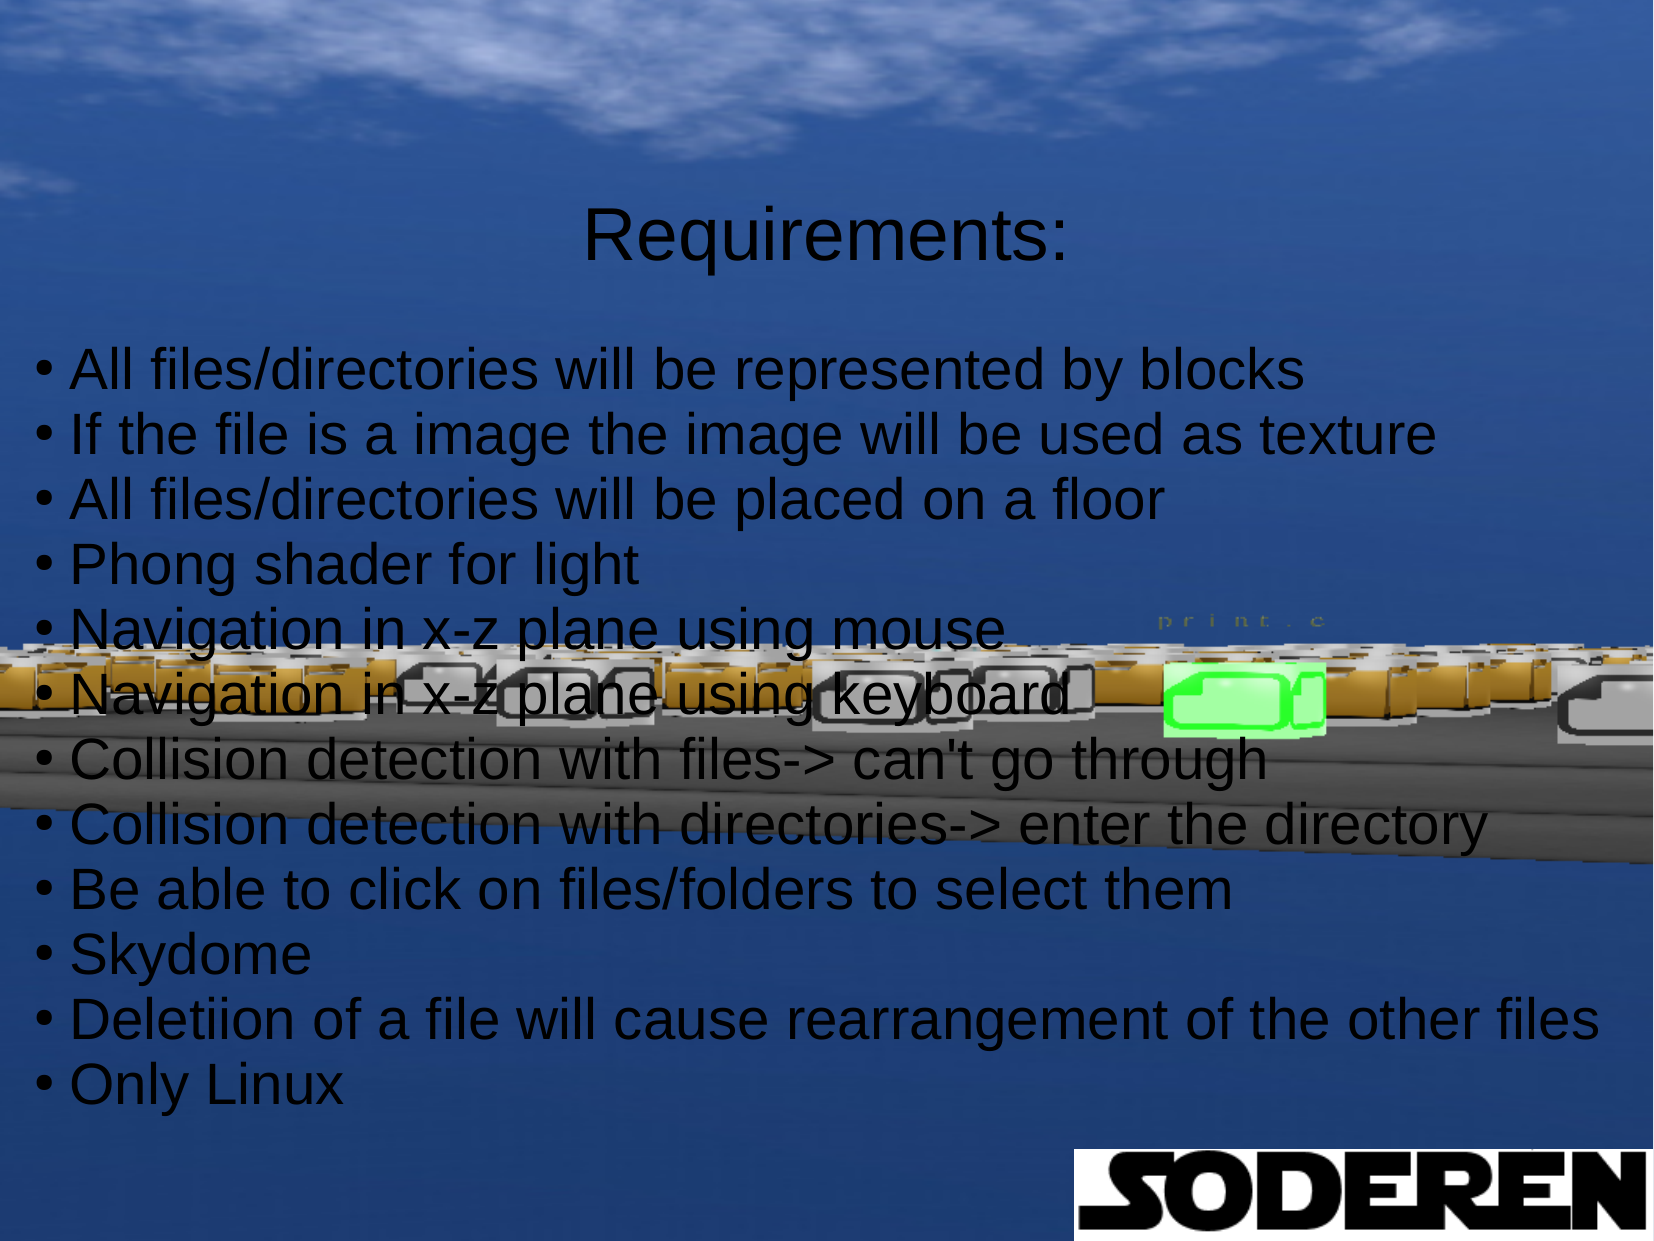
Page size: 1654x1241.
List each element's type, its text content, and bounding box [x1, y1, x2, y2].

text_box Requirements: [567, 185, 1086, 285]
picture [0, 0, 1654, 1241]
text_box All files/directories will be represented by blocks If the file is a image the image will be used as texture All files/directories will be placed on a floor Phong shader for light Navigation in x-z plane using mouse Navigation in x-z plane using keyboard Collision detection with files-> can't go through Collision detection with directories-> enter the directory Be able to click on files/folders to select them Skydome Deletiion of a file will cause rearrangement of the other files Only Linux [19, 329, 1634, 1128]
